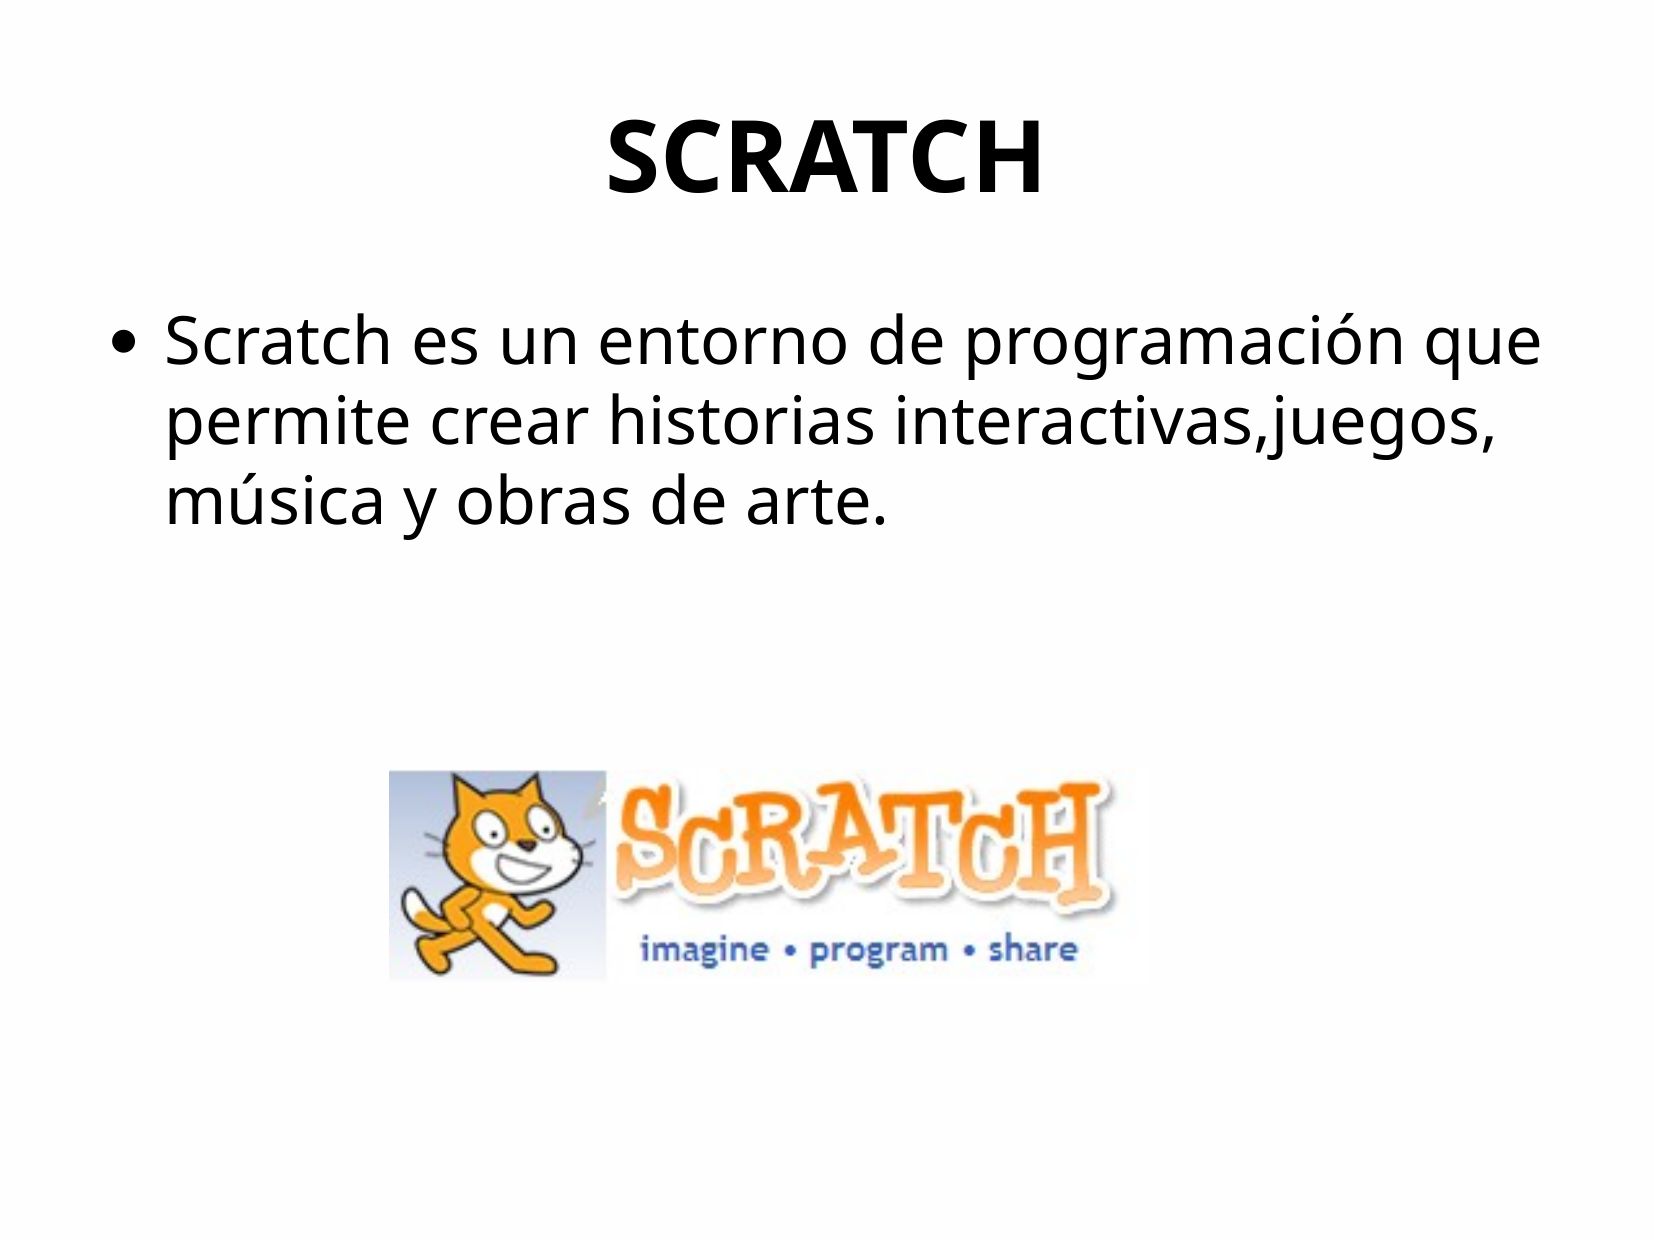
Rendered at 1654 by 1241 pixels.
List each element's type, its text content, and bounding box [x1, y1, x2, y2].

list Scratch es un entorno de programación que permite crear historias interactivas,juegos, música y obras de arte. [82, 290, 1571, 1145]
picture [389, 769, 1147, 985]
title SCRATCH [82, 49, 1571, 257]
